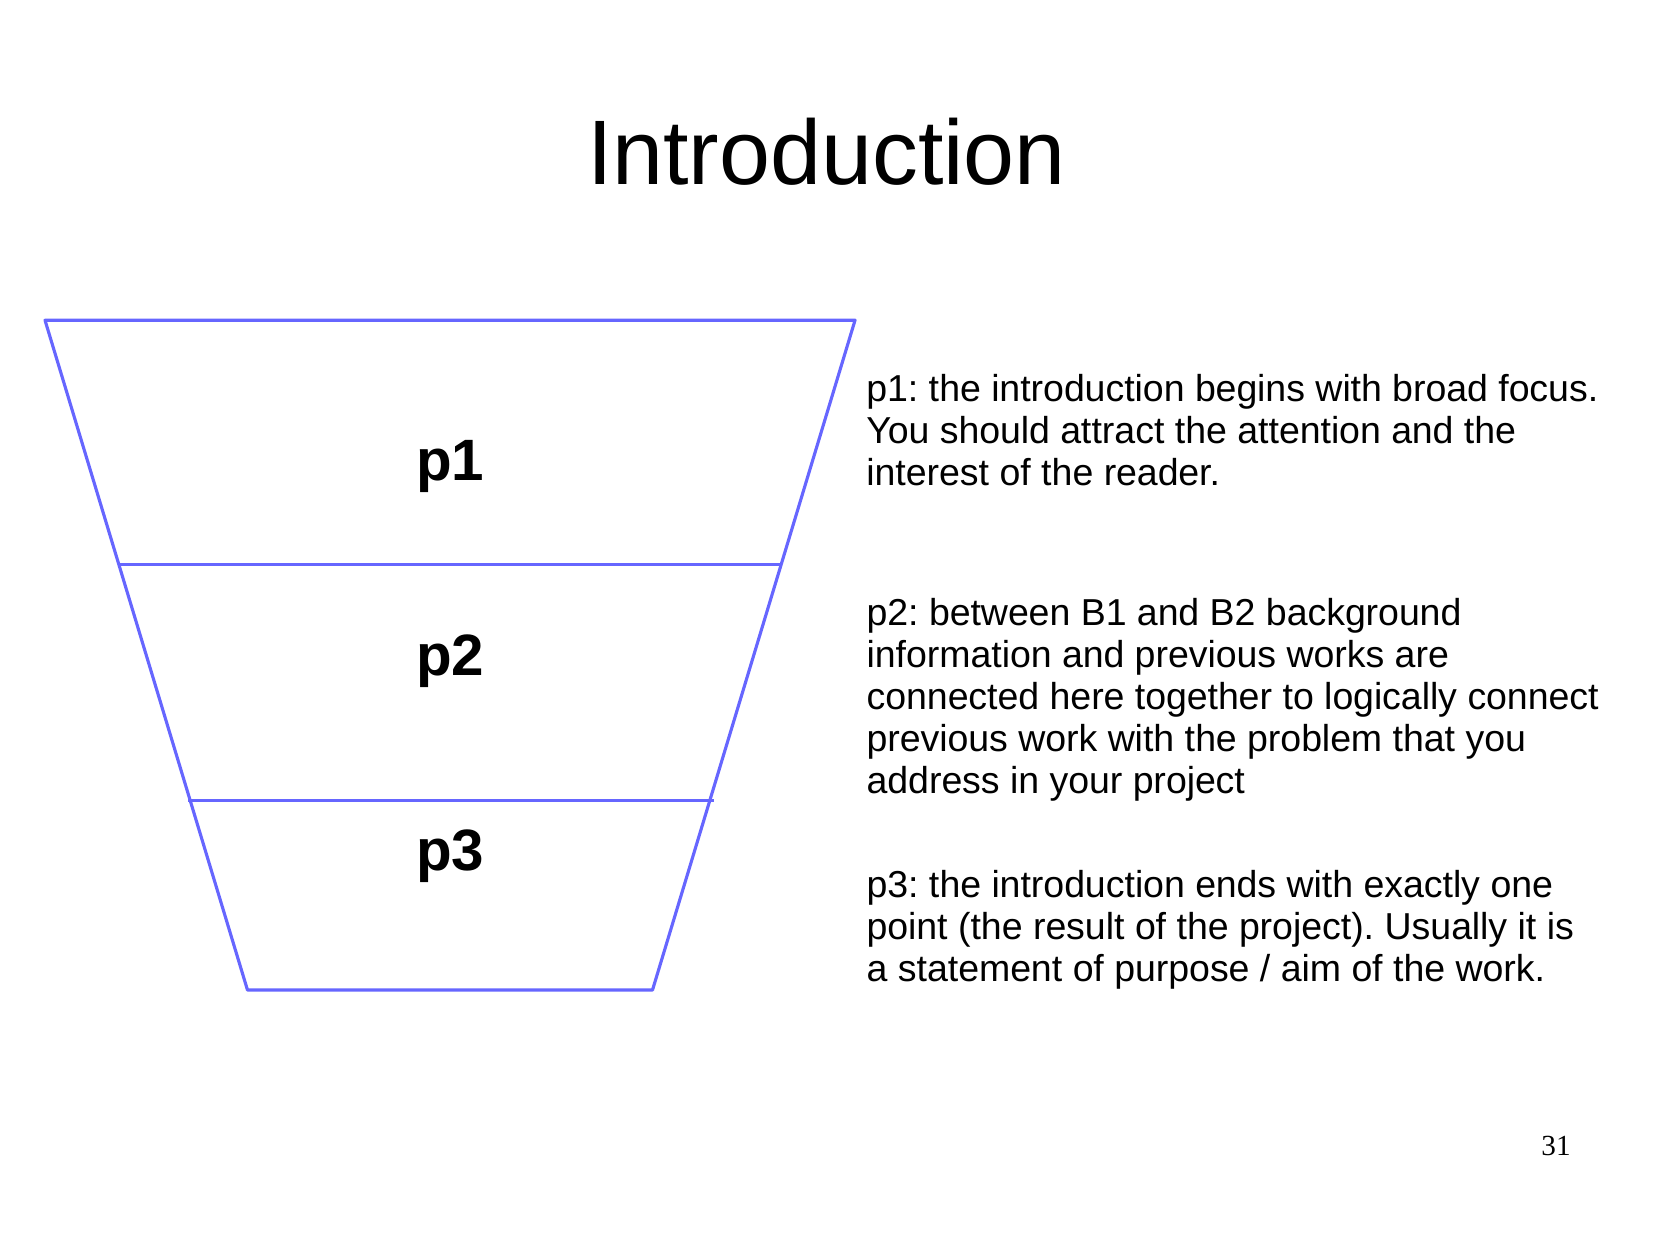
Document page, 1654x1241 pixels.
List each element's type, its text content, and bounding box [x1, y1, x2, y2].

title Introduction [82, 49, 1571, 257]
text_box p1: the introduction begins with broad focus. You should attract the attention and the interest of the reader. [851, 360, 1621, 501]
text_box p3: the introduction ends with exactly one point (the result of the project). Usually it is a statement of purpose / aim of the work. [851, 856, 1621, 997]
text_box p2: between B1 and B2 background information and previous works are connected here together to logically connect previous work with the problem that you address in your project [851, 584, 1621, 810]
text_box p1 p2 p3 [45, 320, 856, 799]
text_box p1 p2 p3 [190, 802, 710, 991]
